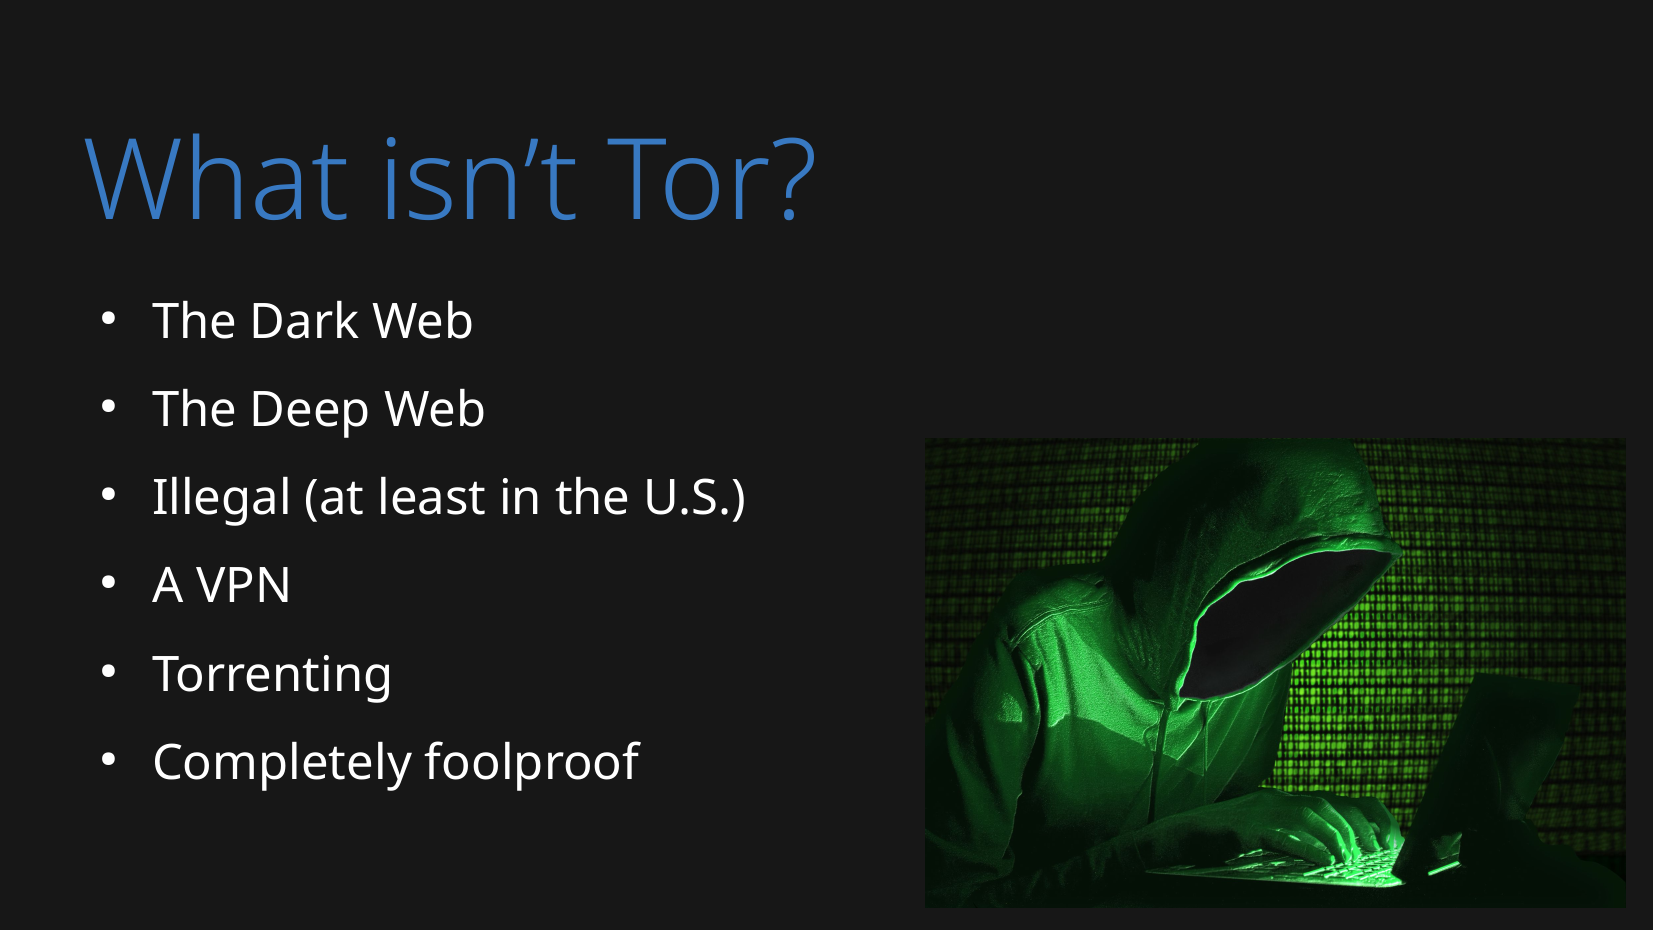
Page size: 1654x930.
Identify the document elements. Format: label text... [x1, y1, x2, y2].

picture [925, 438, 1626, 908]
list The Dark Web The Deep Web Illegal (at least in the U.S.) A VPN Torrenting Completely foolproof [82, 285, 1571, 795]
title What isn’t Tor? [82, 60, 1653, 253]
